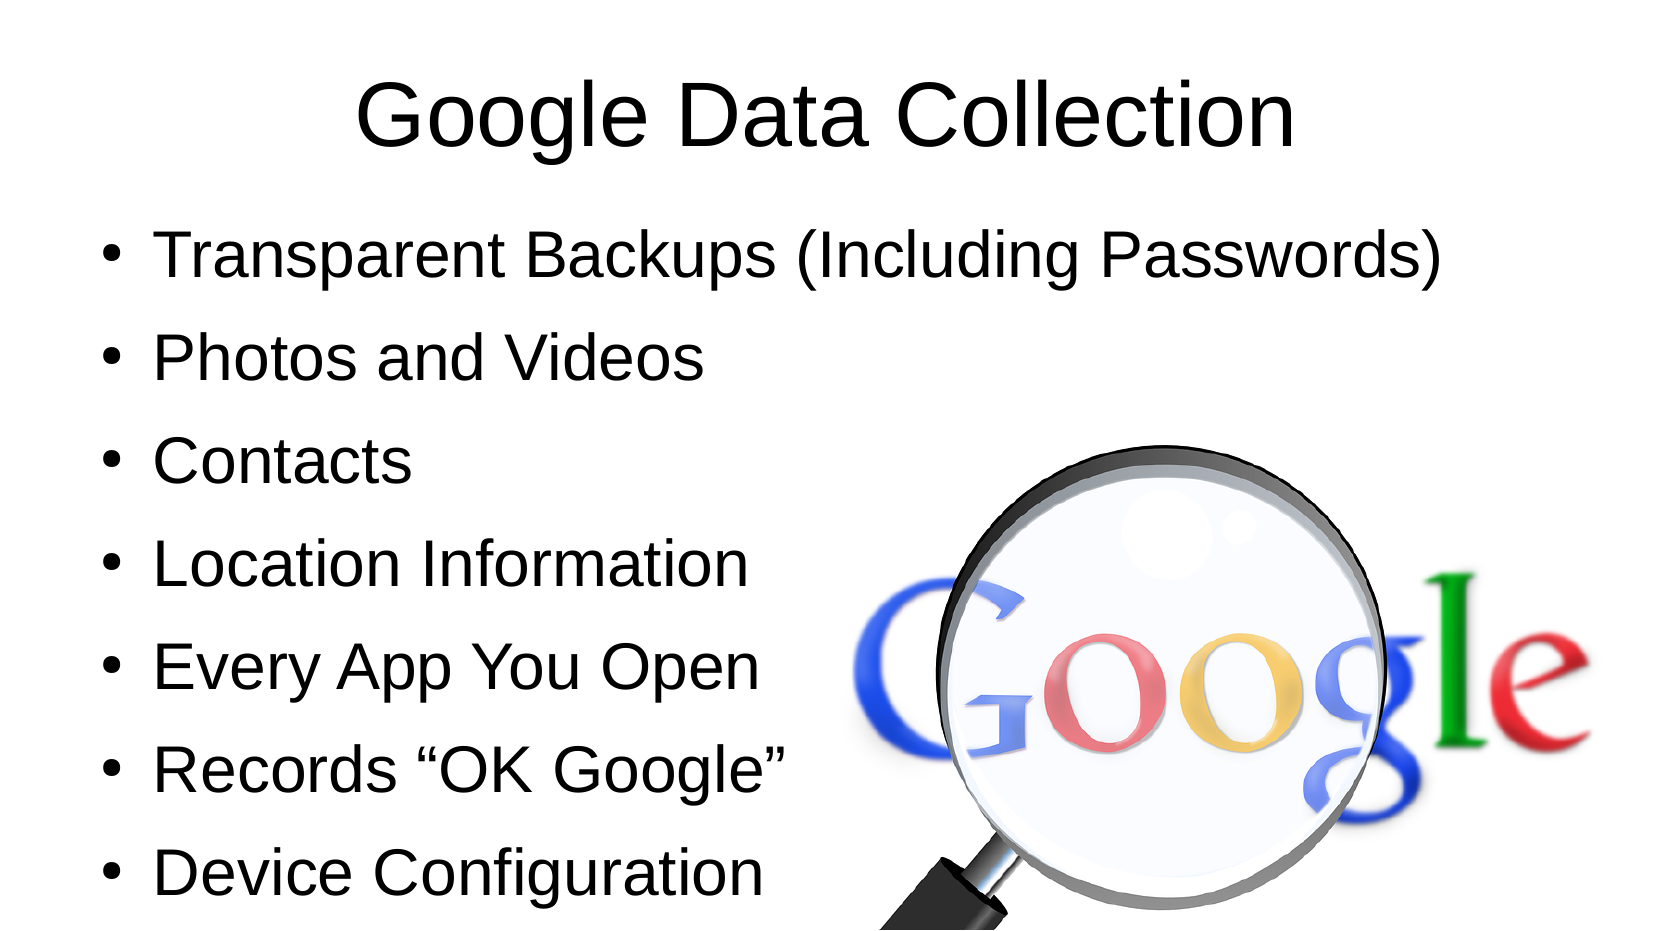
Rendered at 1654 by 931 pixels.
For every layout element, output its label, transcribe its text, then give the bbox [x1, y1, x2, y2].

picture [765, 403, 1654, 930]
title Google Data Collection [82, 37, 1571, 193]
list Transparent Backups (Including Passwords) Photos and Videos Contacts Location Information Every App You Open Records “OK Google” Device Configuration [82, 217, 1571, 916]
